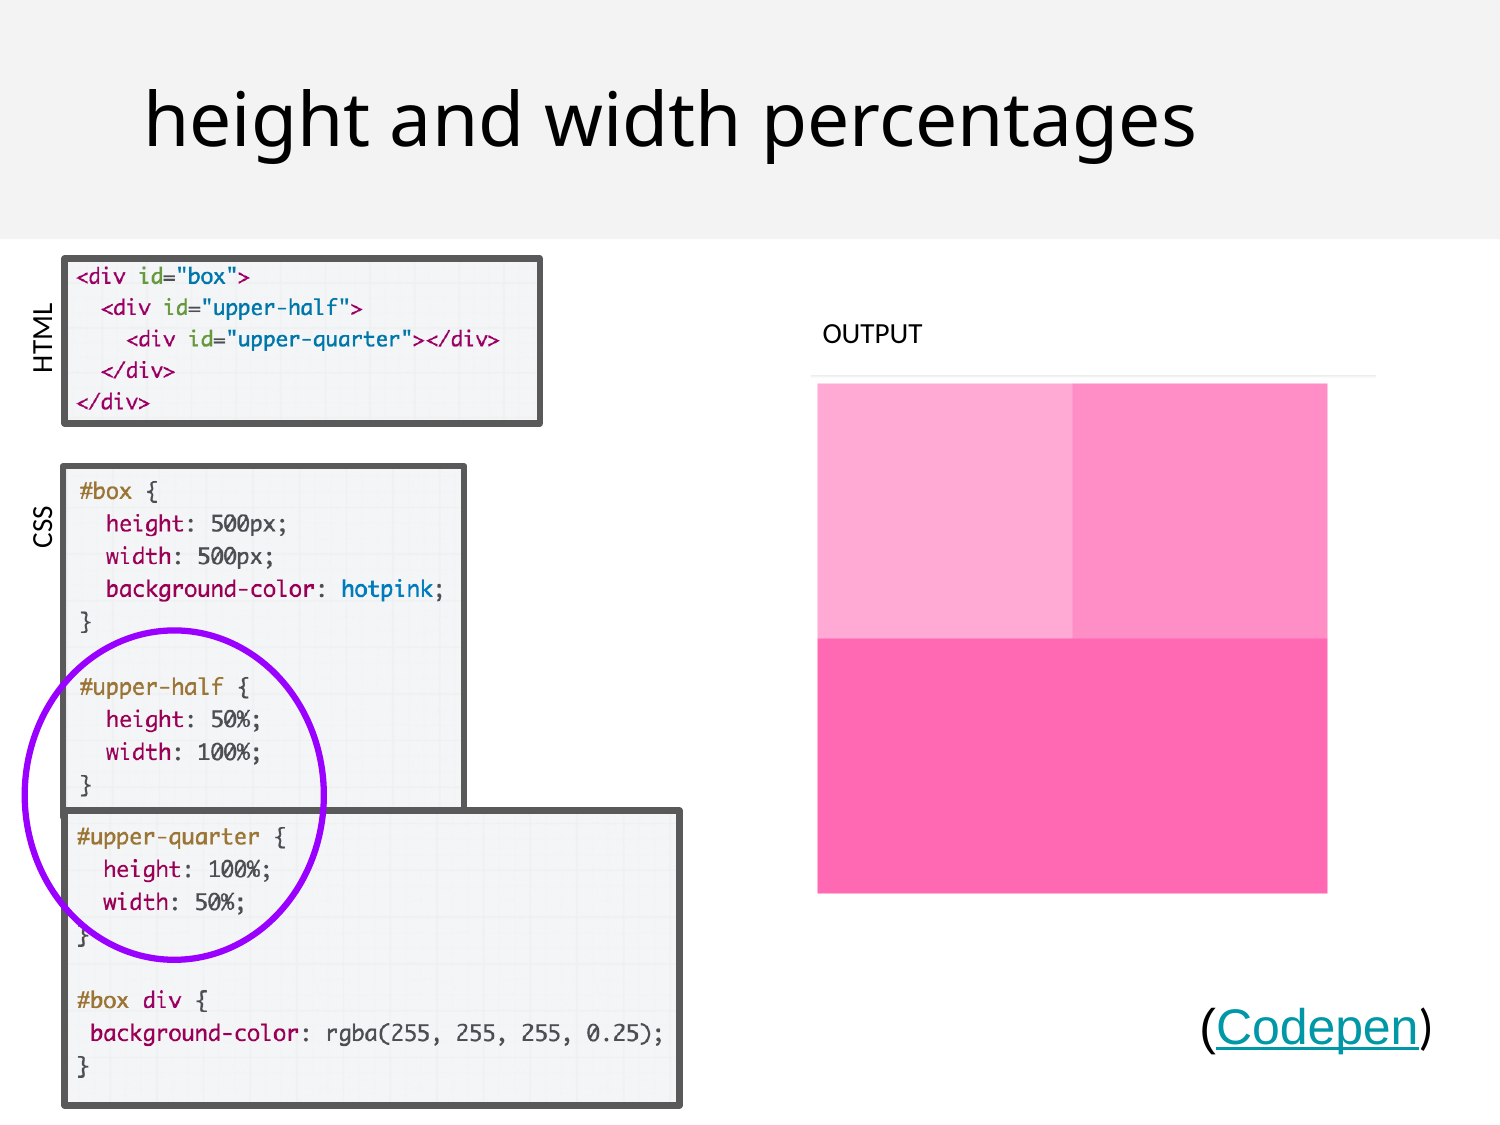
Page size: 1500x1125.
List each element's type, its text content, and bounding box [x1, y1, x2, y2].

picture [67, 813, 677, 1103]
title height and width percentages [128, 56, 1372, 183]
picture [67, 813, 319, 956]
picture [65, 469, 462, 807]
text_box HTML [7, 264, 73, 389]
picture [67, 261, 537, 421]
text_box OUTPUT [807, 299, 1002, 364]
text_box CSS [7, 439, 73, 564]
picture [65, 634, 320, 807]
text_box (Codepen) [980, 954, 1449, 1095]
picture [811, 375, 1376, 943]
